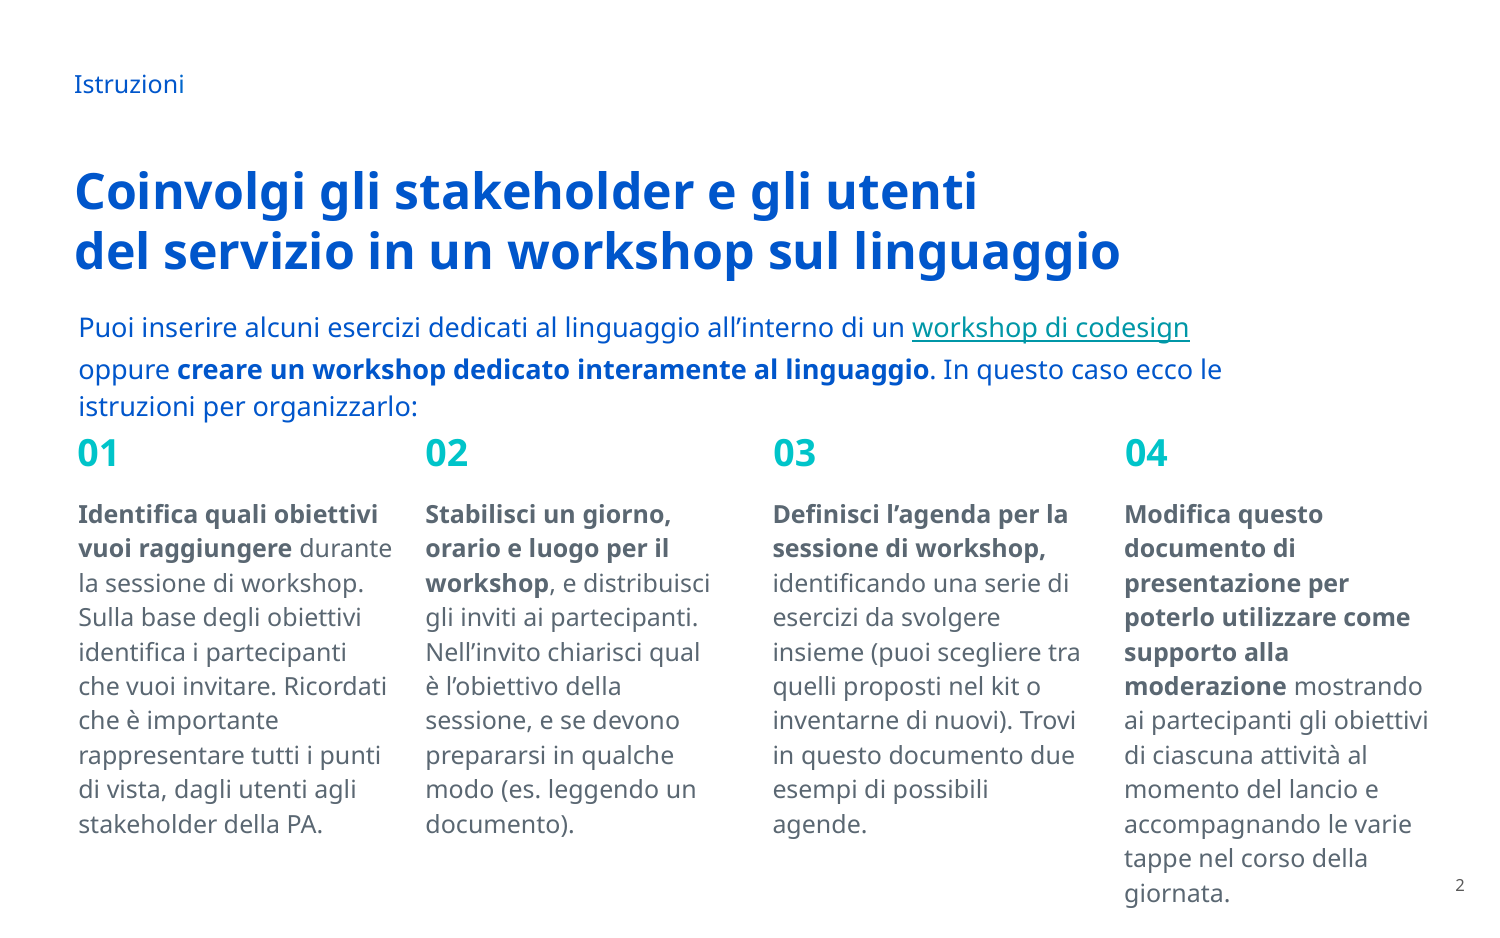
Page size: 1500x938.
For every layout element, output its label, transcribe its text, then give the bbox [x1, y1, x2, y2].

text_box 02 [410, 426, 494, 478]
text_box Coinvolgi gli stakeholder e gli utenti del servizio in un workshop sul linguaggio [59, 144, 1194, 256]
text_box Definisci l’agenda per la sessione di workshop, identificando una serie di esercizi da svolgere insieme (puoi scegliere tra quelli proposti nel kit o inventarne di nuovi). Trovi in questo documento due esempi di possibili agende. [757, 478, 1103, 685]
text_box 03 [758, 426, 842, 478]
text_box Istruzioni [59, 58, 696, 110]
text_box Stabilisci un giorno, orario e luogo per il workshop, e distribuisci gli inviti ai partecipanti. Nell’invito chiarisci qual è l’obiettivo della sessione, e se devono prepararsi in qualche modo (es. leggendo un documento). [410, 478, 733, 685]
slide_number <number> [1389, 849, 1480, 922]
text_box Identifica quali obiettivi vuoi raggiungere durante la sessione di workshop. Sulla base degli obiettivi identifica i partecipanti che vuoi invitare. Ricordati che è importante rappresentare tutti i punti di vista, dagli utenti agli stakeholder della PA. [63, 478, 409, 685]
text_box Puoi inserire alcuni esercizi dedicati al linguaggio all’interno di un workshop di codesign oppure creare un workshop dedicato interamente al linguaggio. In questo caso ecco le istruzioni per organizzarlo: [63, 289, 1261, 401]
text_box 01 [62, 426, 146, 478]
text_box 04 [1110, 426, 1194, 478]
text_box Modifica questo documento di presentazione per poterlo utilizzare come supporto alla moderazione mostrando ai partecipanti gli obiettivi di ciascuna attività al momento del lancio e accompagnando le varie tappe nel corso della giornata. [1109, 478, 1455, 685]
